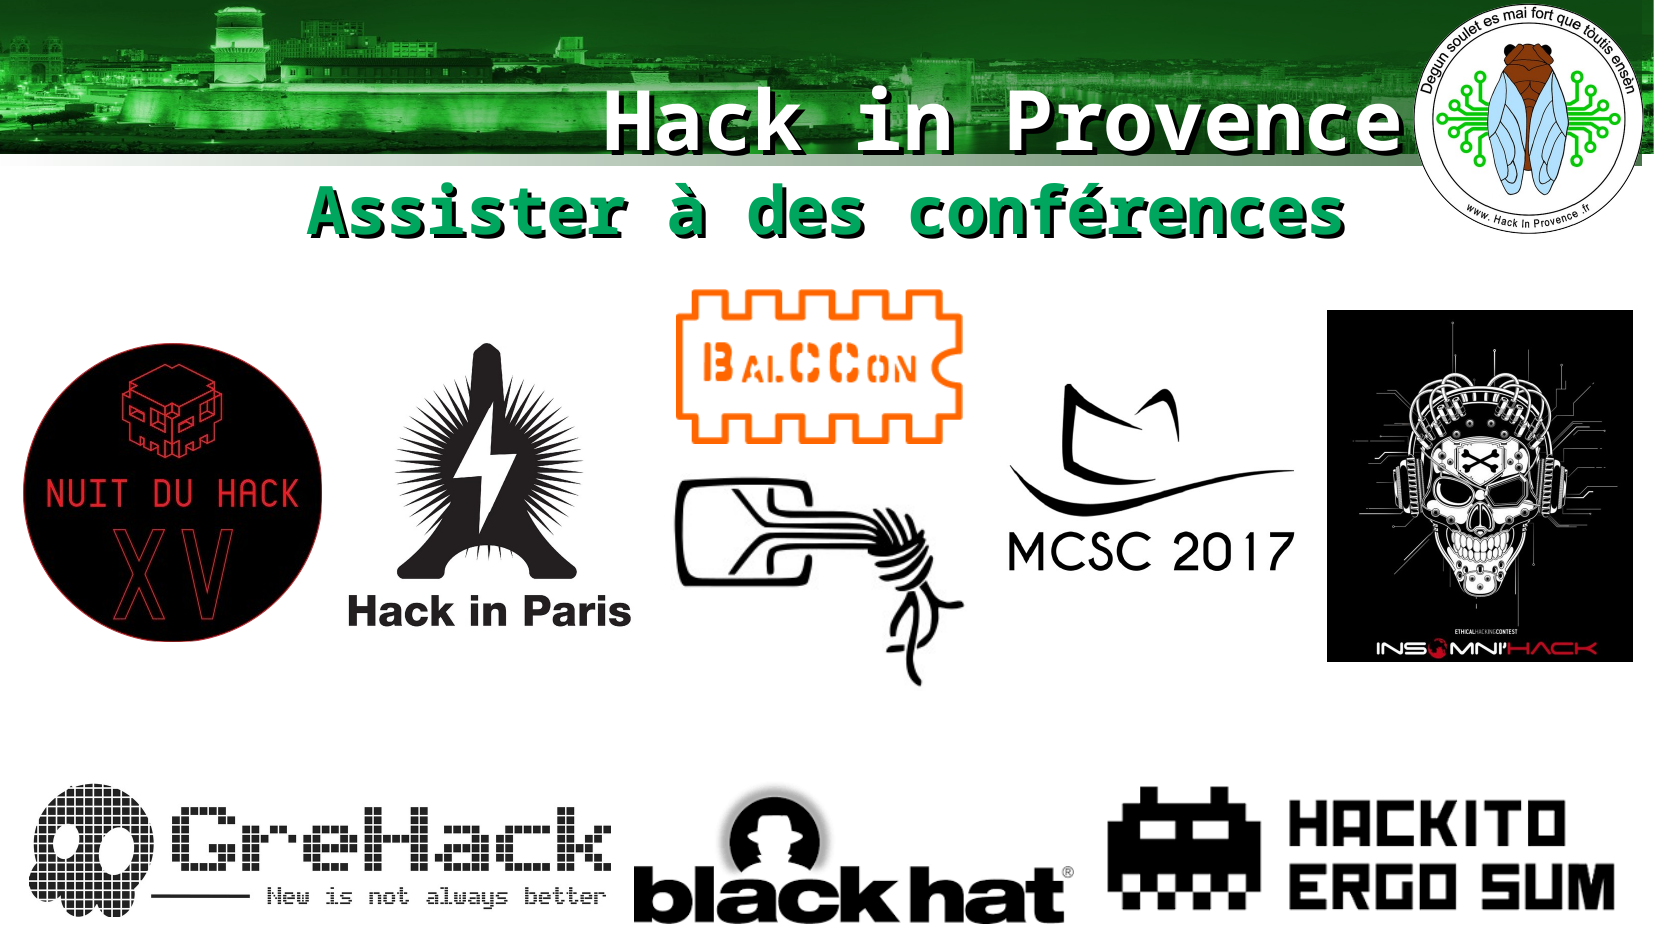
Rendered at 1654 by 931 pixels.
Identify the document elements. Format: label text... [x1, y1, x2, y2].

picture [670, 473, 969, 691]
picture [1327, 310, 1633, 662]
picture [337, 330, 641, 644]
picture [29, 783, 611, 917]
picture [613, 0, 621, 95]
picture [0, 0, 604, 154]
picture [1399, 0, 1654, 249]
picture [676, 289, 963, 444]
picture [985, 371, 1316, 585]
picture [634, 778, 1074, 924]
picture [23, 343, 322, 642]
picture [1103, 782, 1619, 915]
title Assister à des conférences [35, 153, 1619, 263]
